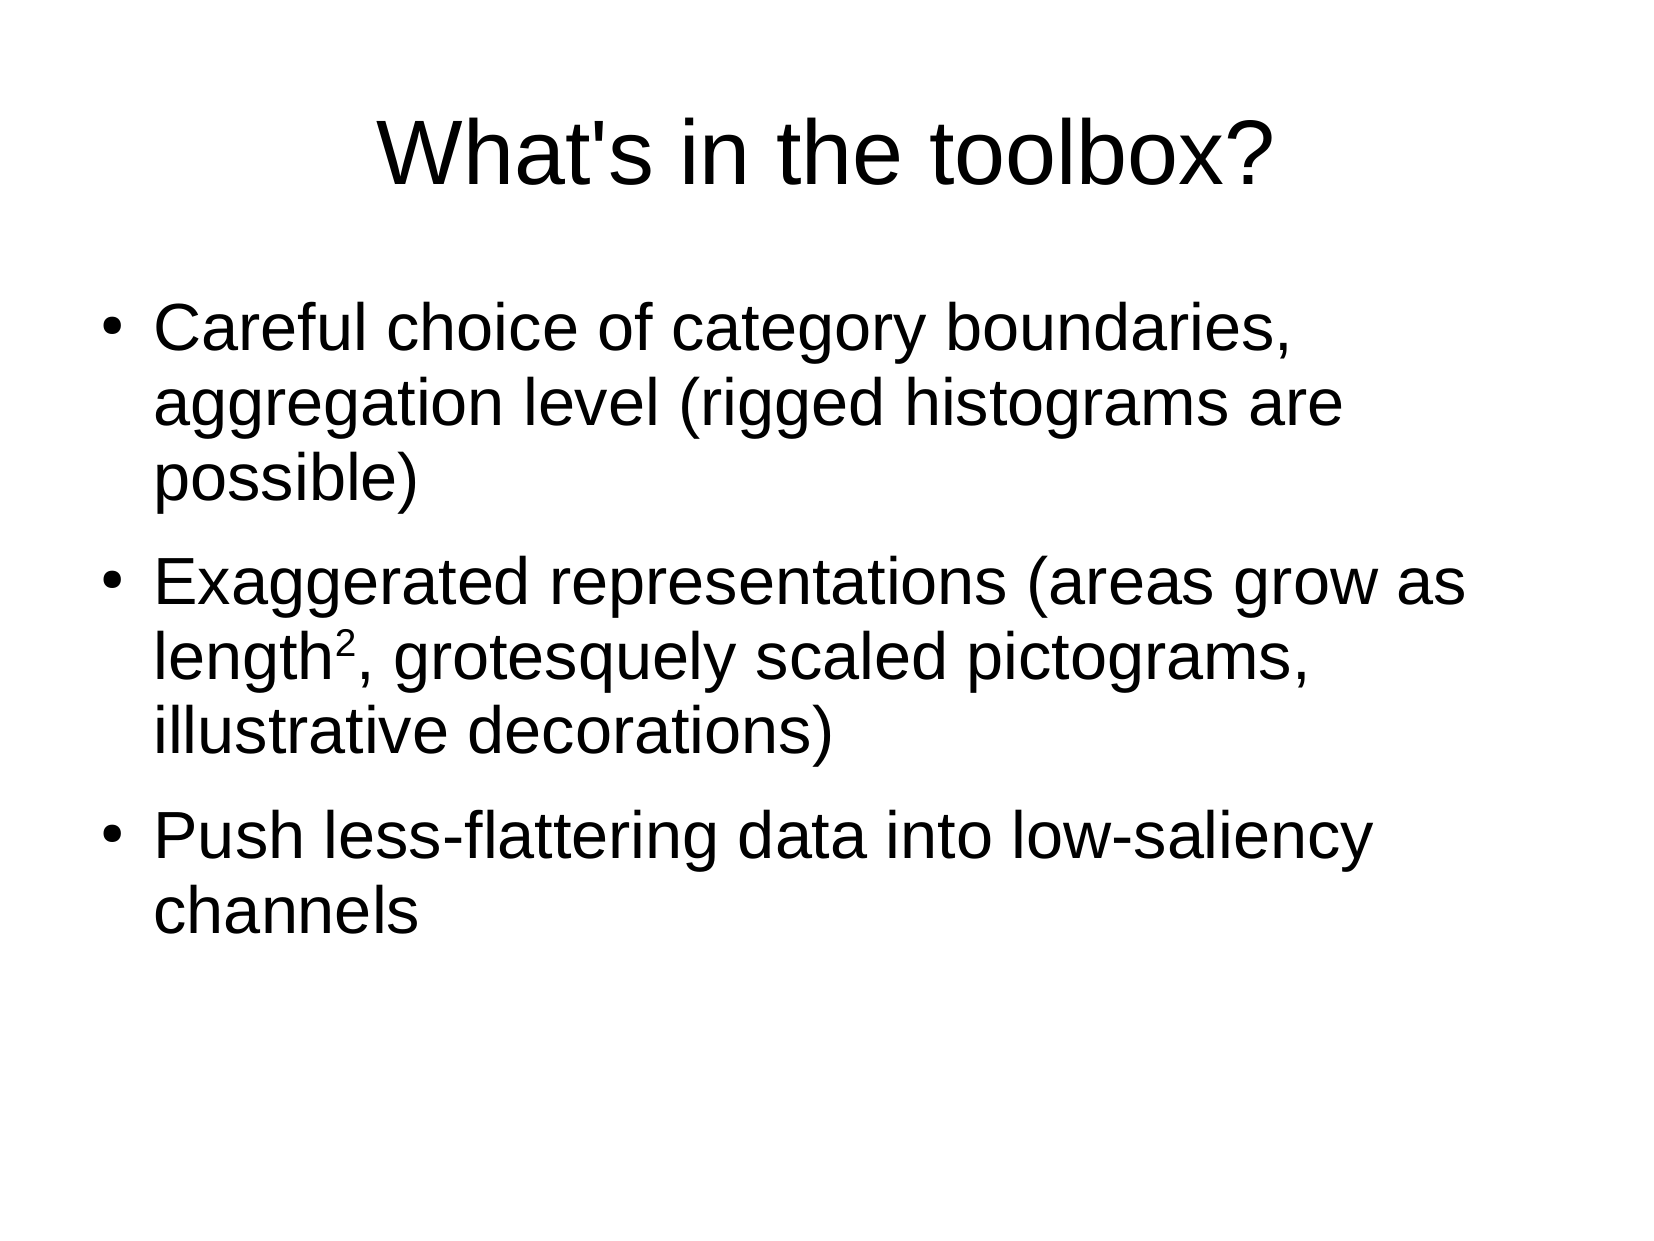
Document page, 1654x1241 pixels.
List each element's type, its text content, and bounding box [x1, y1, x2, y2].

title What's in the toolbox? [82, 49, 1571, 257]
list Careful choice of category boundaries, aggregation level (rigged histograms are possible) Exaggerated representations (areas grow as length2, grotesquely scaled pictograms, illustrative decorations) Push less-flattering data into low-saliency channels [82, 290, 1571, 1109]
